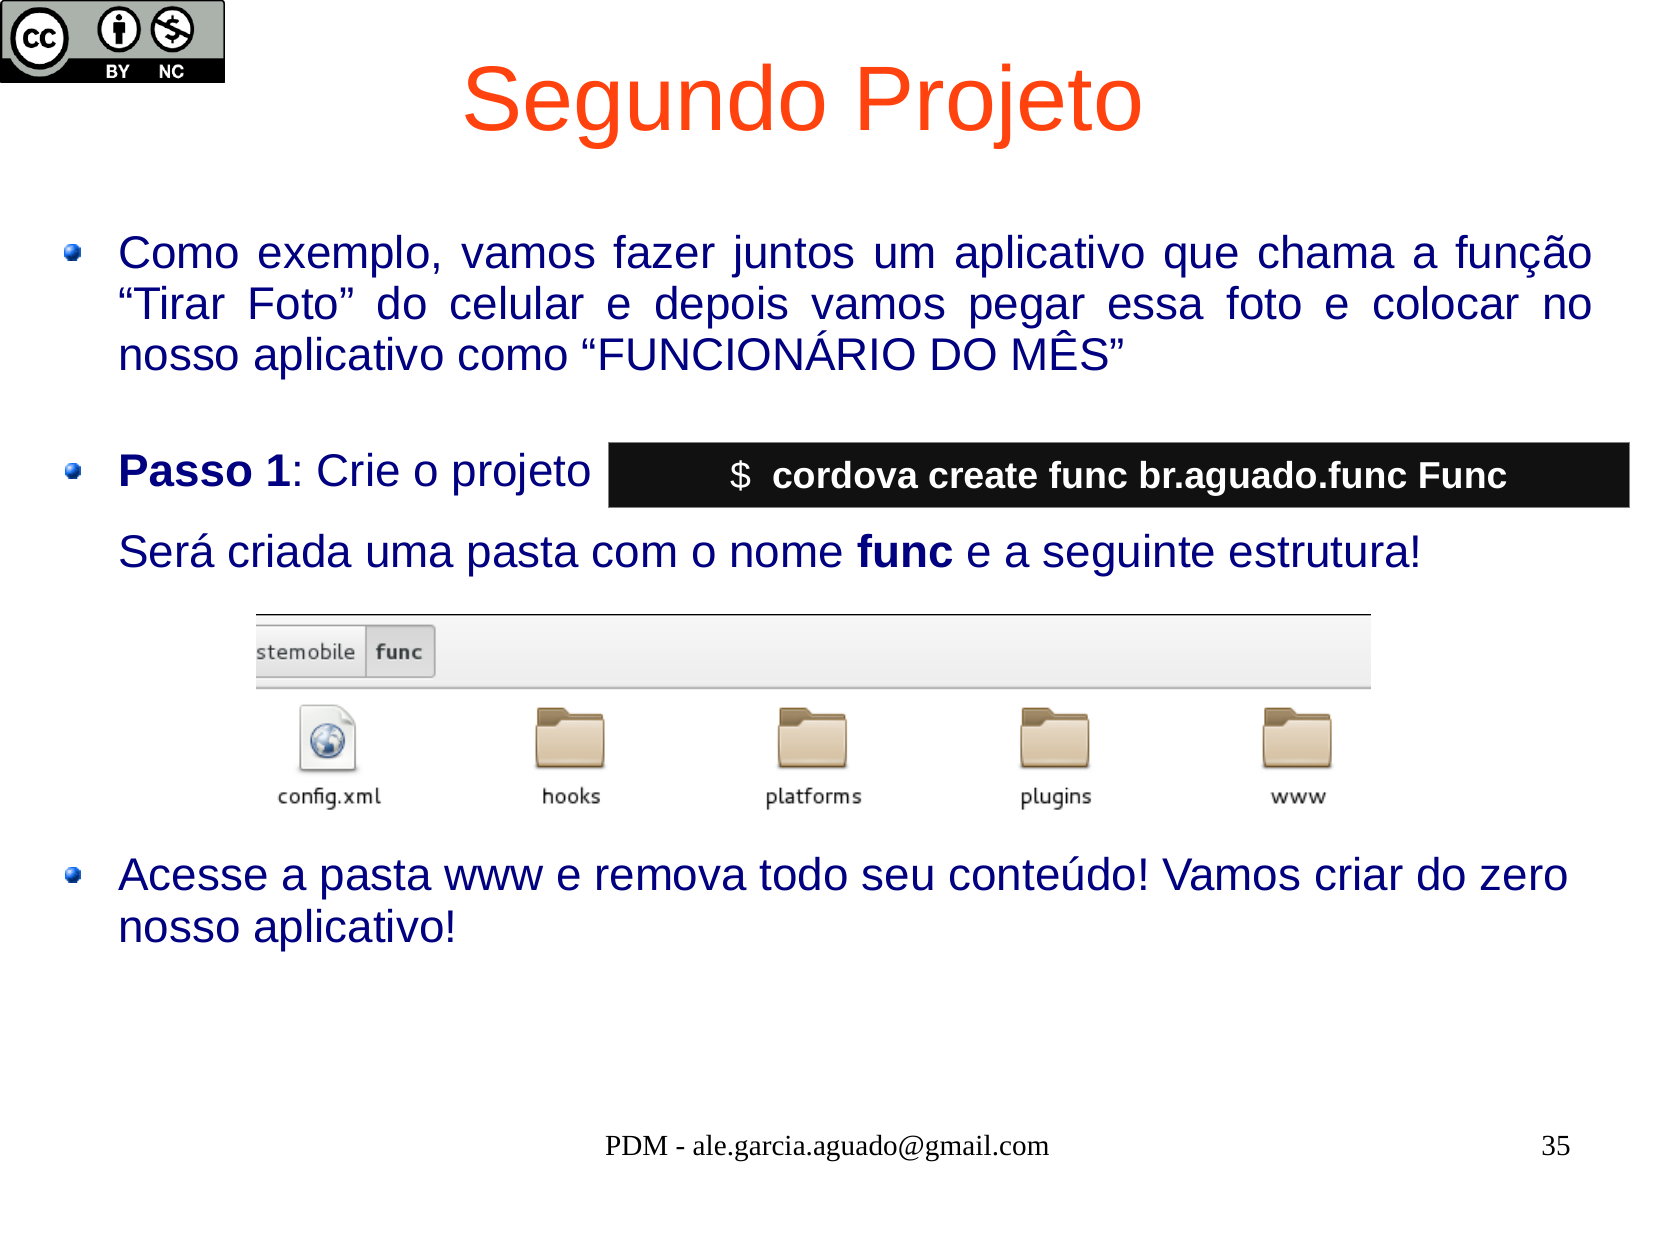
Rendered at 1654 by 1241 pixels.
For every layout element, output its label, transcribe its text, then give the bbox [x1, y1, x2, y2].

text_box $ cordova create func br.aguado.func Func [608, 442, 1630, 508]
list Como exemplo, vamos fazer juntos um aplicativo que chama a função “Tirar Foto” do celular e depois vamos pegar essa foto e colocar no nosso aplicativo como “FUNCIONÁRIO DO MÊS” [47, 226, 1595, 445]
picture [0, 0, 225, 83]
title Segundo Projeto [59, 31, 1548, 166]
picture [256, 614, 1371, 846]
list Passo 1: Crie o projeto Será criada uma pasta com o nome func e a seguinte estrutura! Acesse a pasta www e remova todo seu conteúdo! Vamos criar do zero nosso aplicativo! [47, 445, 1595, 1241]
